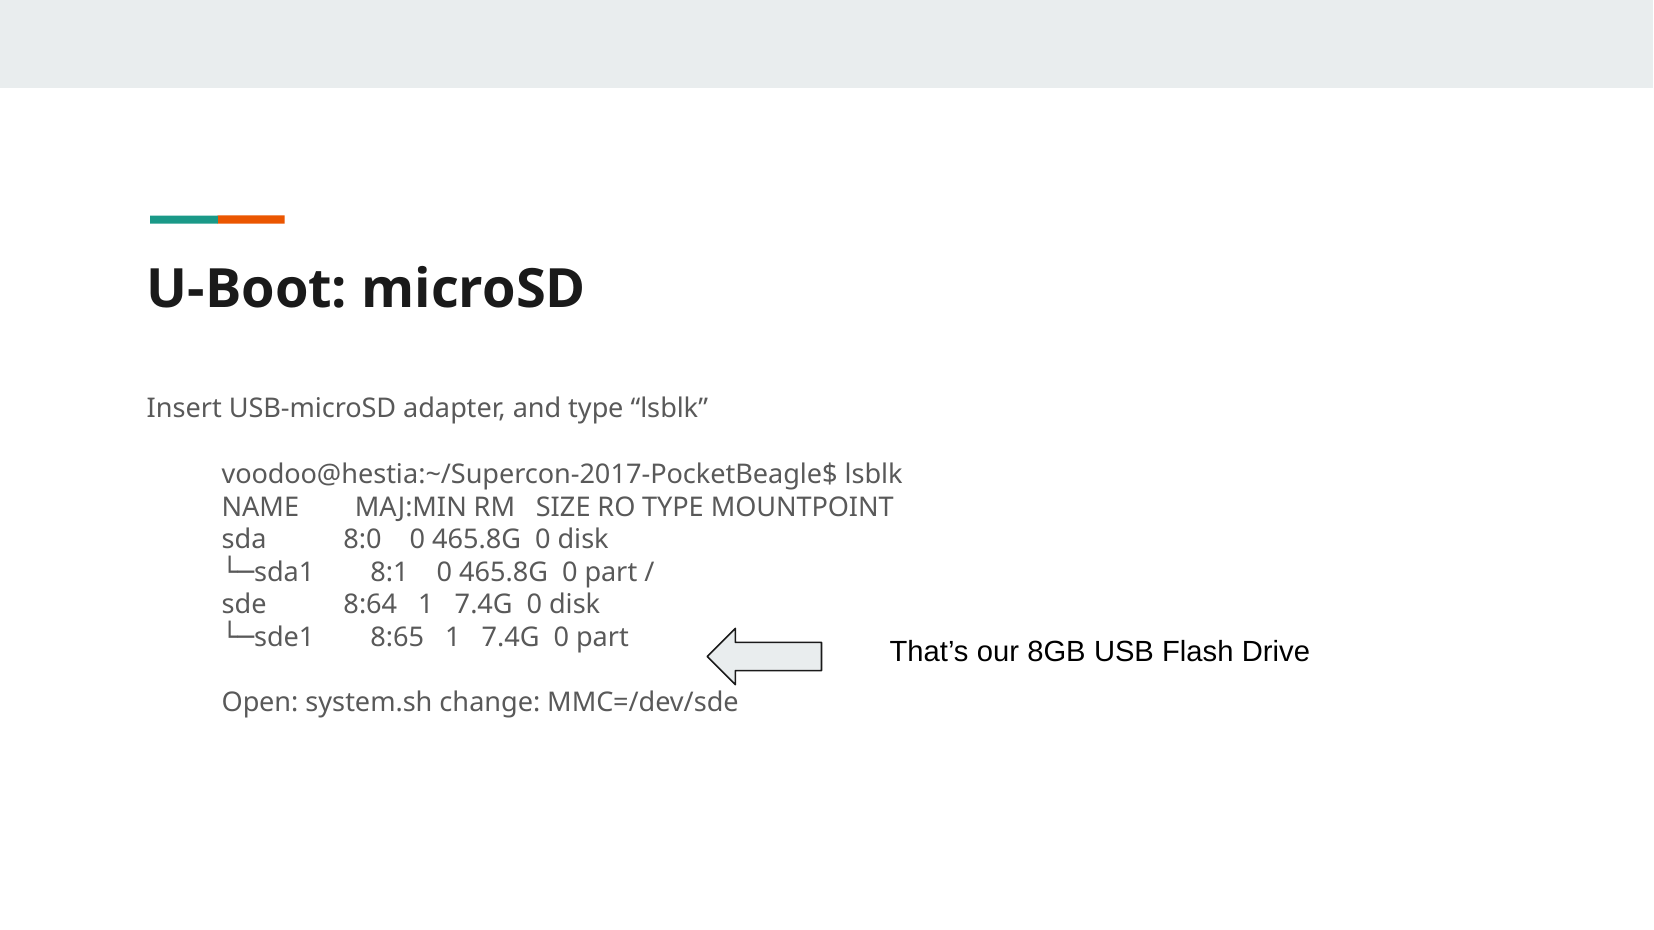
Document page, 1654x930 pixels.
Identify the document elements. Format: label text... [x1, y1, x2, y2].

text_box Insert USB-microSD adapter, and type “lsblk” voodoo@hestia:~/Supercon-2017-PocketBeagle$ lsblk NAME MAJ:MIN RM SIZE RO TYPE MOUNTPOINT sda 8:0 0 465.8G 0 disk └─sda1 8:1 0 465.8G 0 part / sde 8:64 1 7.4G 0 disk └─sde1 8:65 1 7.4G 0 part Open: system.sh change: MMC=/dev/sde [131, 375, 1522, 785]
text_box That’s our 8GB USB Flash Drive [874, 617, 1417, 685]
text_box [707, 628, 822, 685]
text_box U-Boot: microSD [131, 238, 1522, 336]
